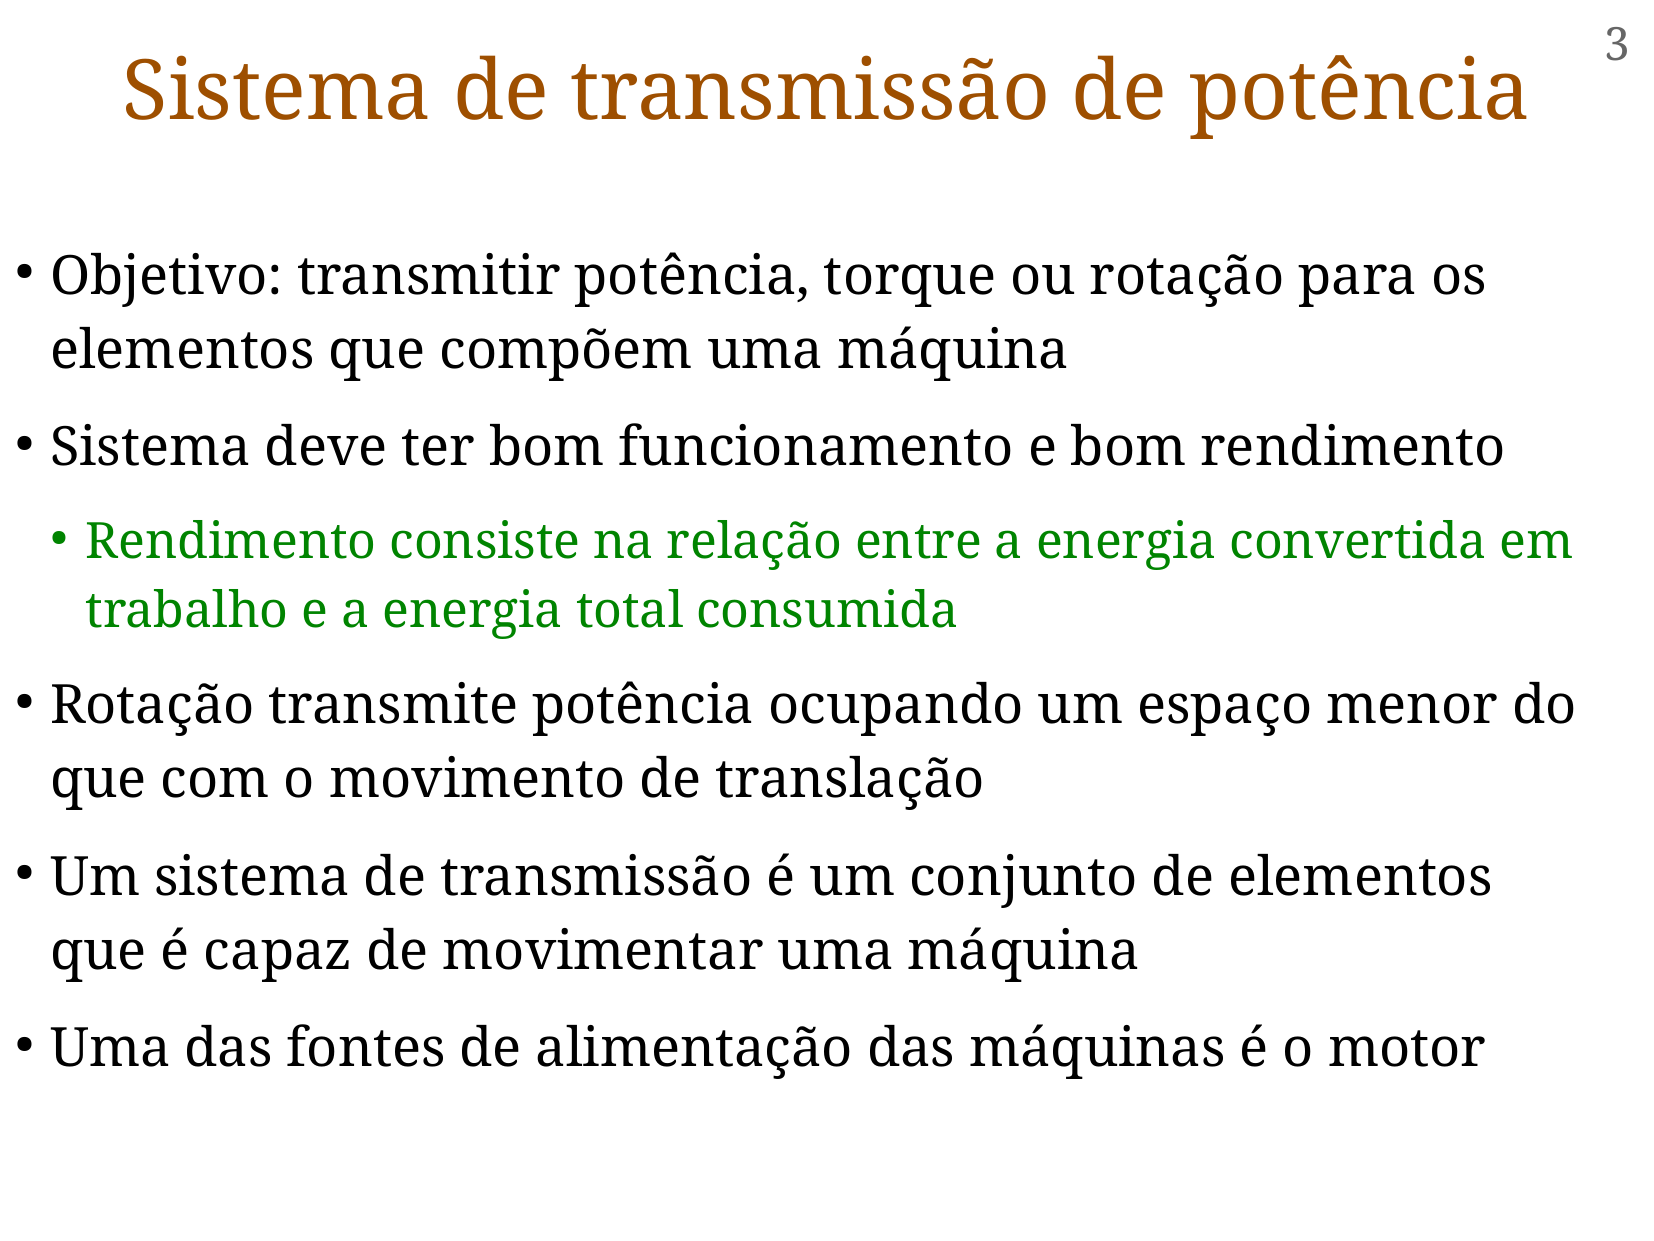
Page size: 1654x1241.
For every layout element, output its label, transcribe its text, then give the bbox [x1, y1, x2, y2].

list Objetivo: transmitir potência, torque ou rotação para os elementos que compõem uma máquina Sistema deve ter bom funcionamento e bom rendimento Rendimento consiste na relação entre a energia convertida em trabalho e a energia total consumida Rotação transmite potência ocupando um espaço menor do que com o movimento de translação Um sistema de transmissão é um conjunto de elementos que é capaz de movimentar uma máquina Uma das fontes de alimentação das máquinas é o motor [14, 236, 1595, 1211]
title Sistema de transmissão de potência [59, 29, 1595, 148]
